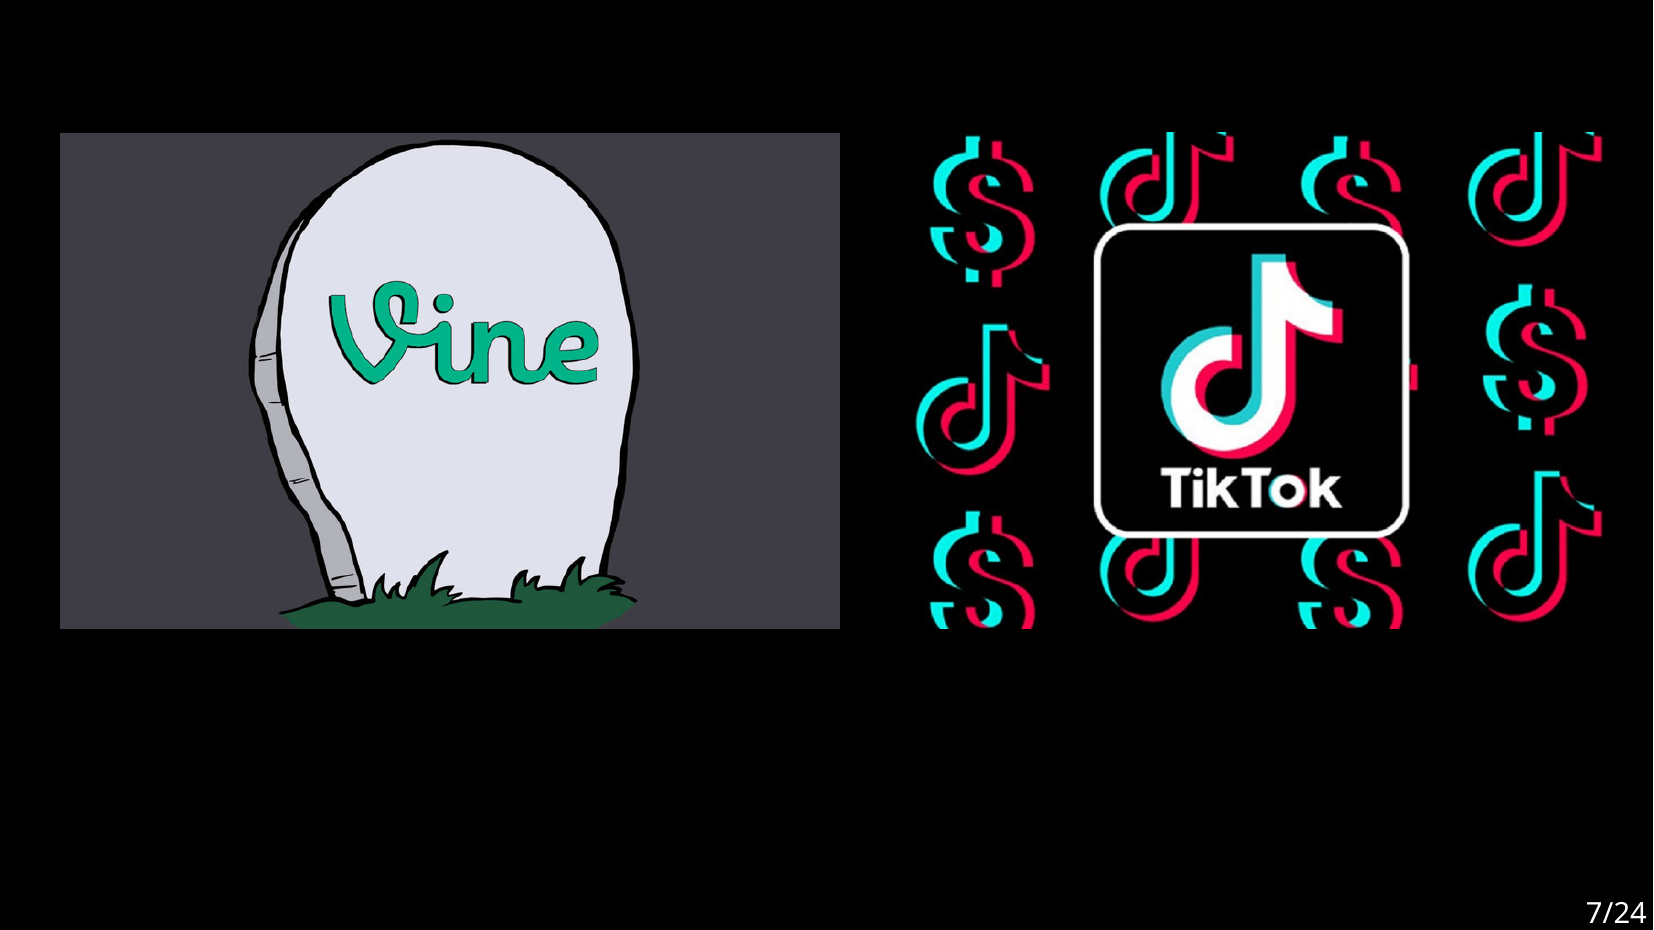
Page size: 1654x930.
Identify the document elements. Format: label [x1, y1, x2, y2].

picture [60, 133, 840, 629]
picture [880, 132, 1636, 629]
